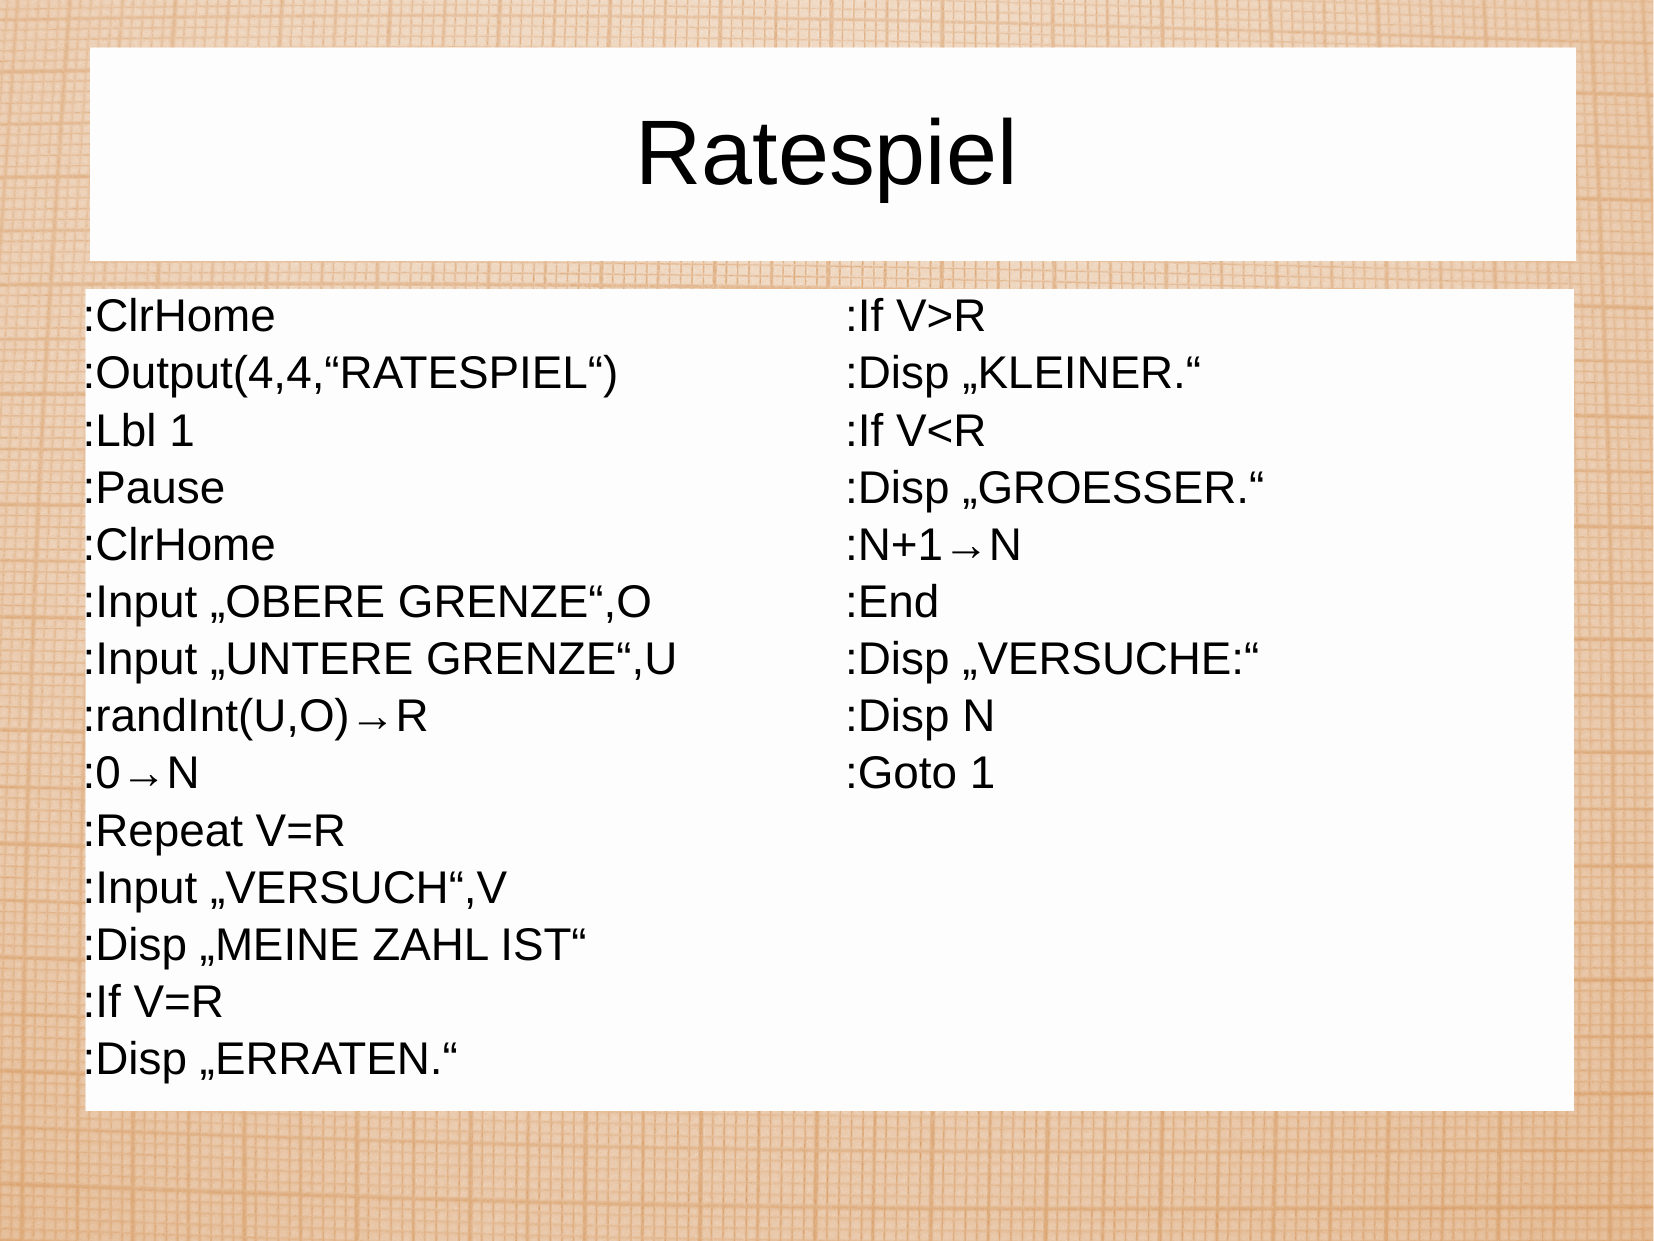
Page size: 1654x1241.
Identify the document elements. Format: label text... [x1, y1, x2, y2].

title Ratespiel [82, 49, 1571, 257]
list :If V>R :Disp „KLEINER.“ :If V<R :Disp „GROESSER.“ :N+1→N :End :Disp „VERSUCHE:“ :Disp N :Goto 1 [845, 290, 1572, 1109]
list :ClrHome :Output(4,4,“RATESPIEL“) :Lbl 1 :Pause :ClrHome :Input „OBERE GRENZE“,O :Input „UNTERE GRENZE“,U :randInt(U,O)→R :0→N :Repeat V=R :Input „VERSUCH“,V :Disp „MEINE ZAHL IST“ :If V=R :Disp „ERRATEN.“ [82, 290, 809, 1139]
picture [0, 0, 1654, 1241]
